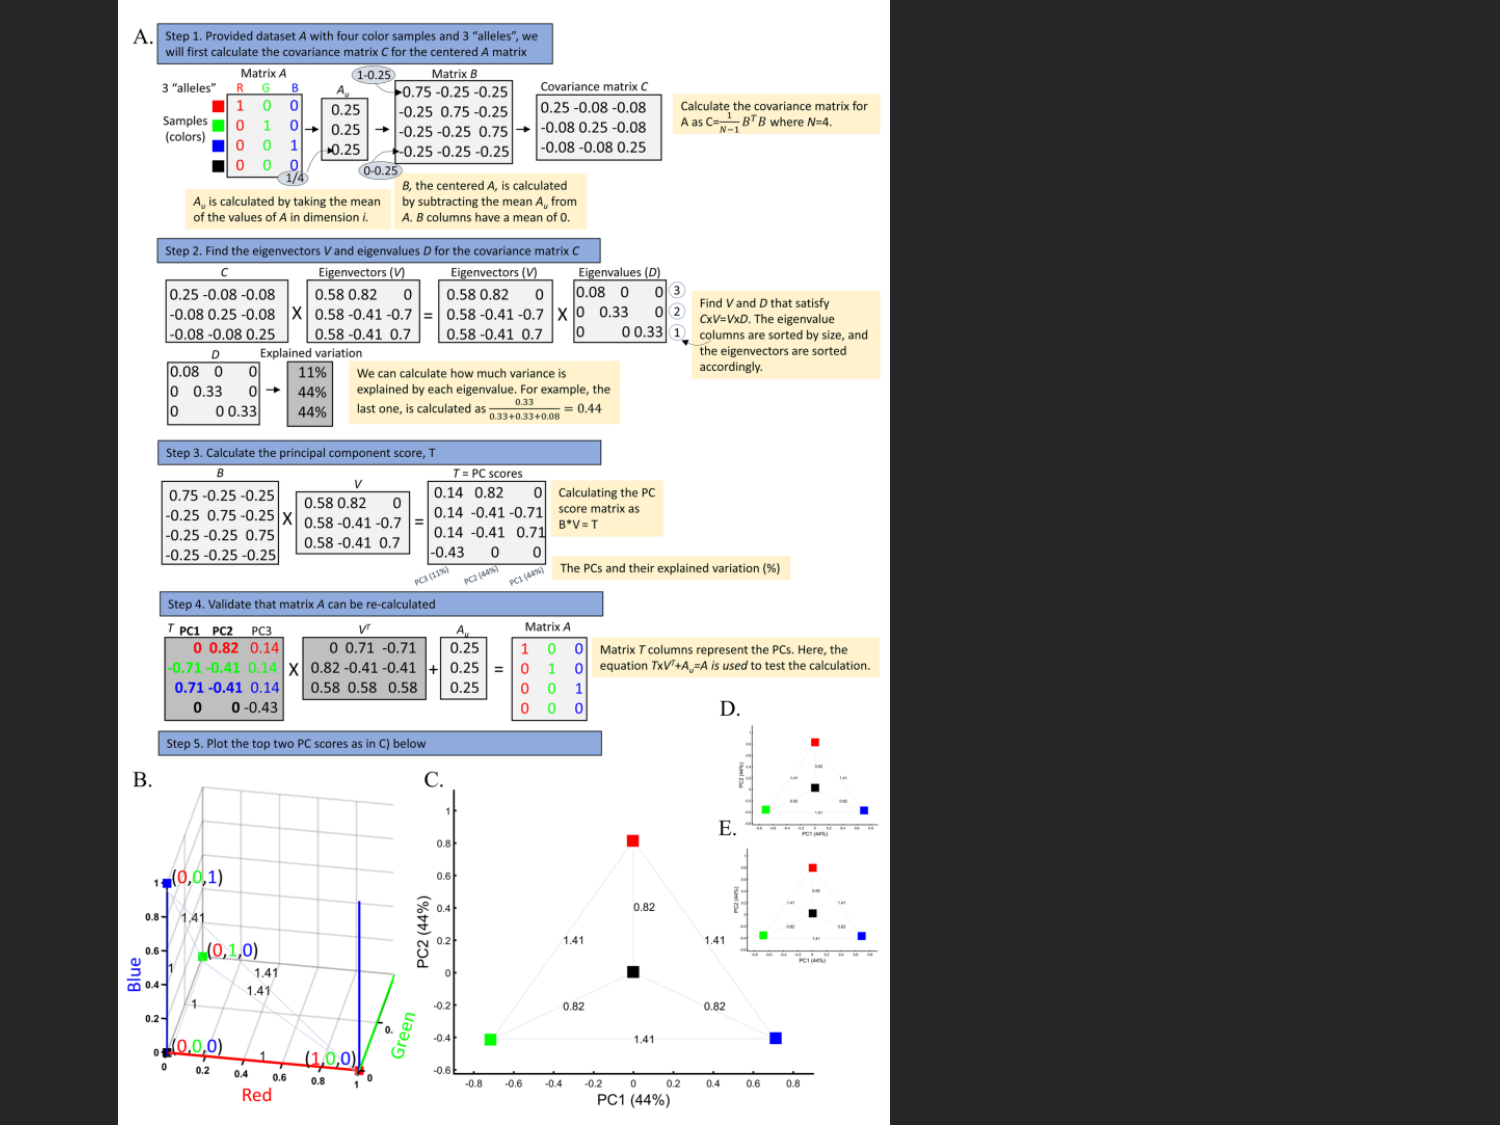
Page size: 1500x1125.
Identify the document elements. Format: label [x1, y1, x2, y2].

picture [118, 0, 890, 1125]
